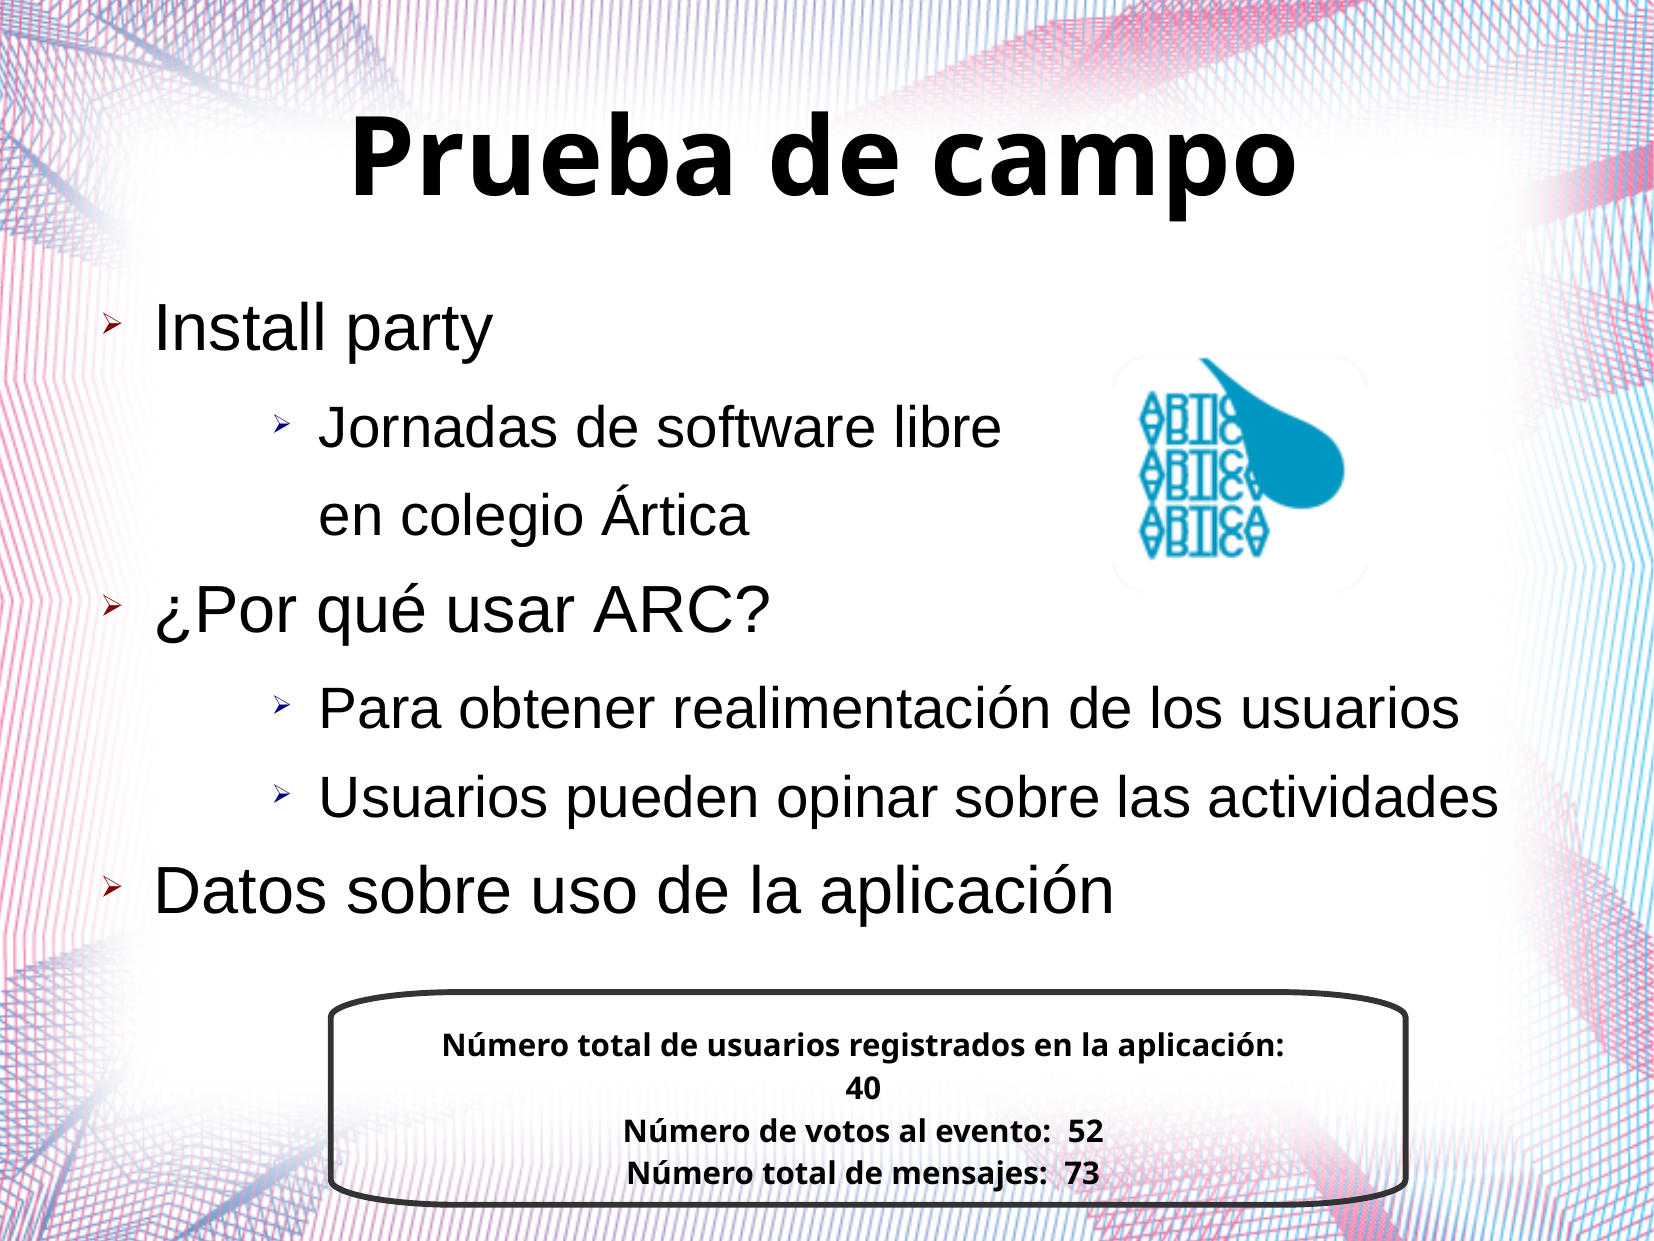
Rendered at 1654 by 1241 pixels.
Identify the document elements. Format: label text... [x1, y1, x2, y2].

text_box [330, 992, 1406, 1205]
text_box Número total de usuarios registrados en la aplicación: 40 Número de votos al evento: 52 Número total de mensajes: 73 [425, 1015, 1302, 1212]
list Install party Jornadas de software libre en colegio Ártica ¿Por qué usar ARC? Para obtener realimentación de los usuarios Usuarios pueden opinar sobre las actividades Datos sobre uso de la aplicación [82, 290, 1571, 994]
title Prueba de campo [82, 49, 1571, 257]
picture [0, 0, 1654, 1241]
